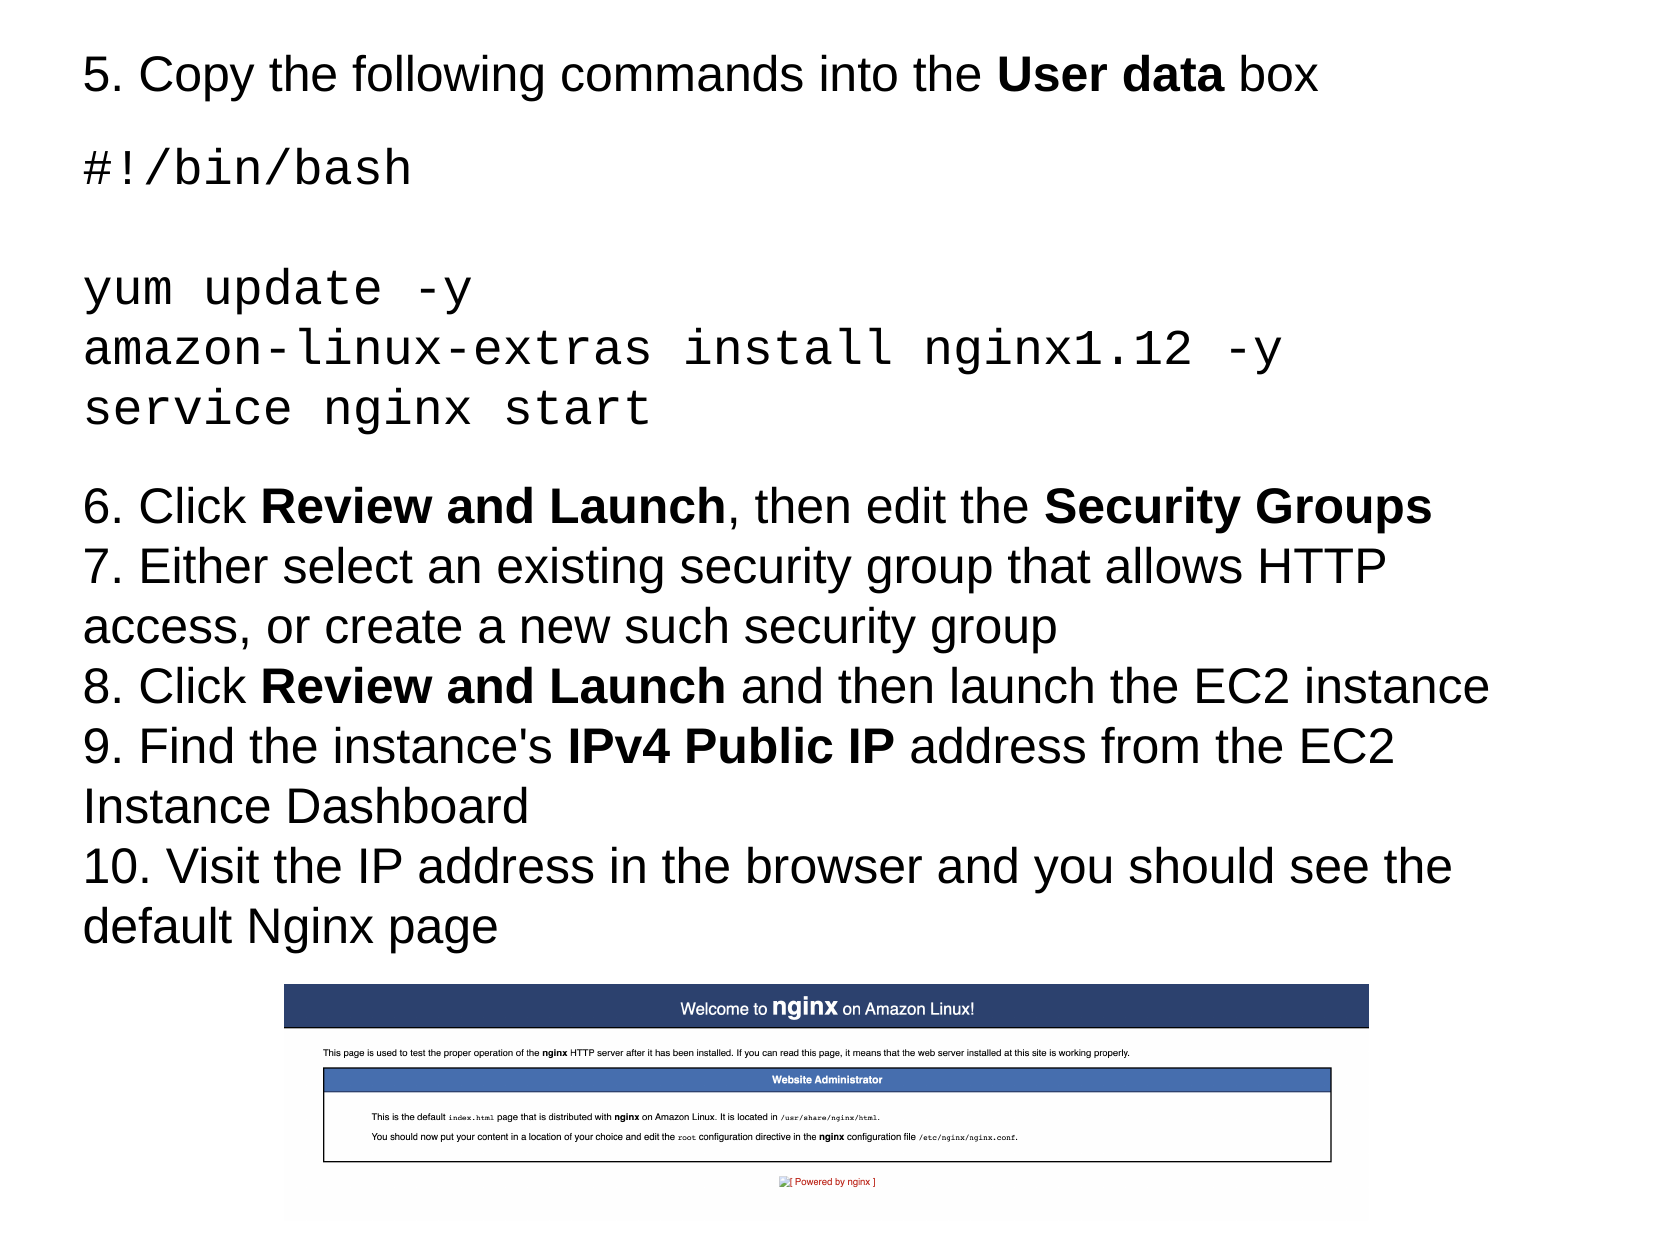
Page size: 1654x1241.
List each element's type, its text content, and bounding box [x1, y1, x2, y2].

text_box 6. Click Review and Launch, then edit the Security Groups 7. Either select an existing security group that allows HTTP access, or create a new such security group 8. Click Review and Launch and then launch the EC2 instance 9. Find the instance's IPv4 Public IP address from the EC2 Instance Dashboard 10. Visit the IP address in the browser and you should see the default Nginx page [82, 473, 1571, 985]
picture [284, 984, 1369, 1221]
text_box #!/bin/bash yum update -y amazon-linux-extras install nginx1.12 -y service nginx start [82, 134, 1571, 473]
list 5. Copy the following commands into the User data box [82, 41, 1571, 134]
